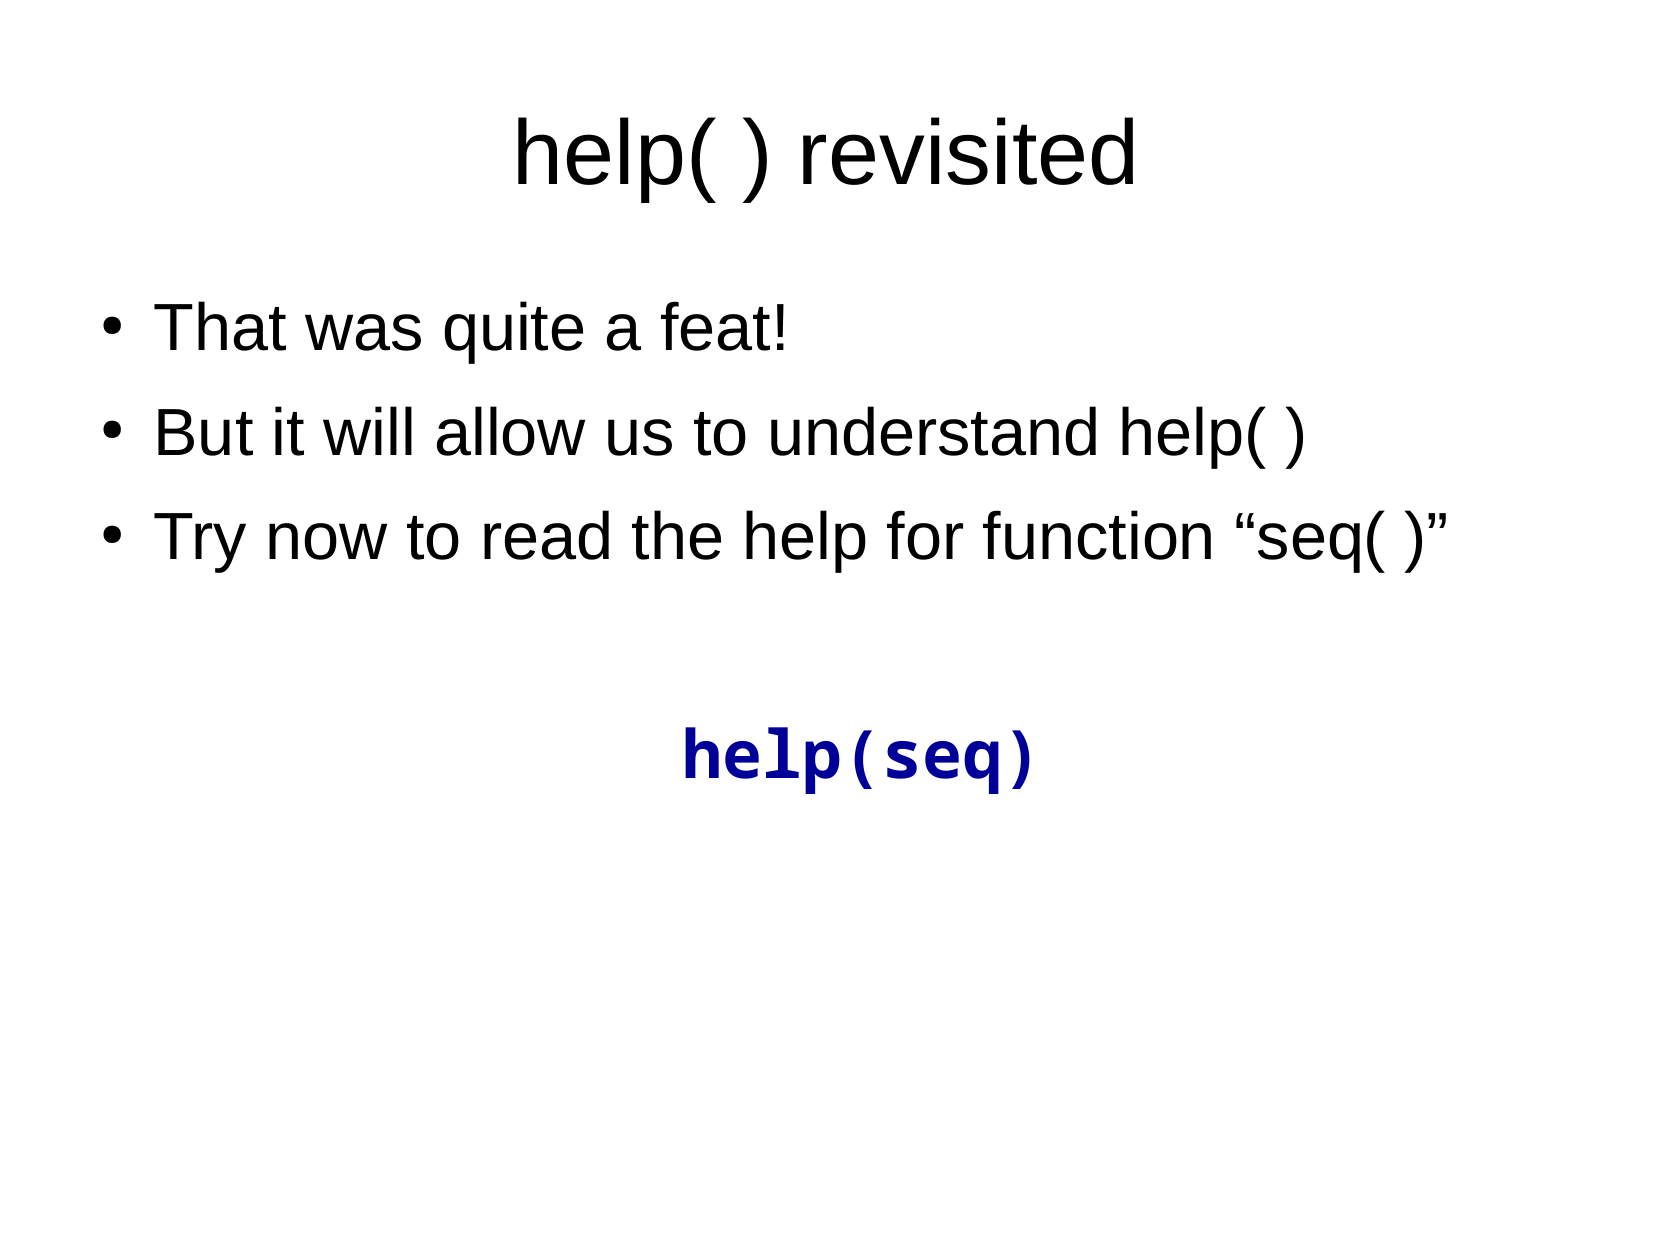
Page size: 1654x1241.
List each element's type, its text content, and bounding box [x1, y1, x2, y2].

title help( ) revisited [82, 49, 1571, 257]
list That was quite a feat! But it will allow us to understand help( ) Try now to read the help for function “seq( )” help(seq) [82, 290, 1571, 1170]
